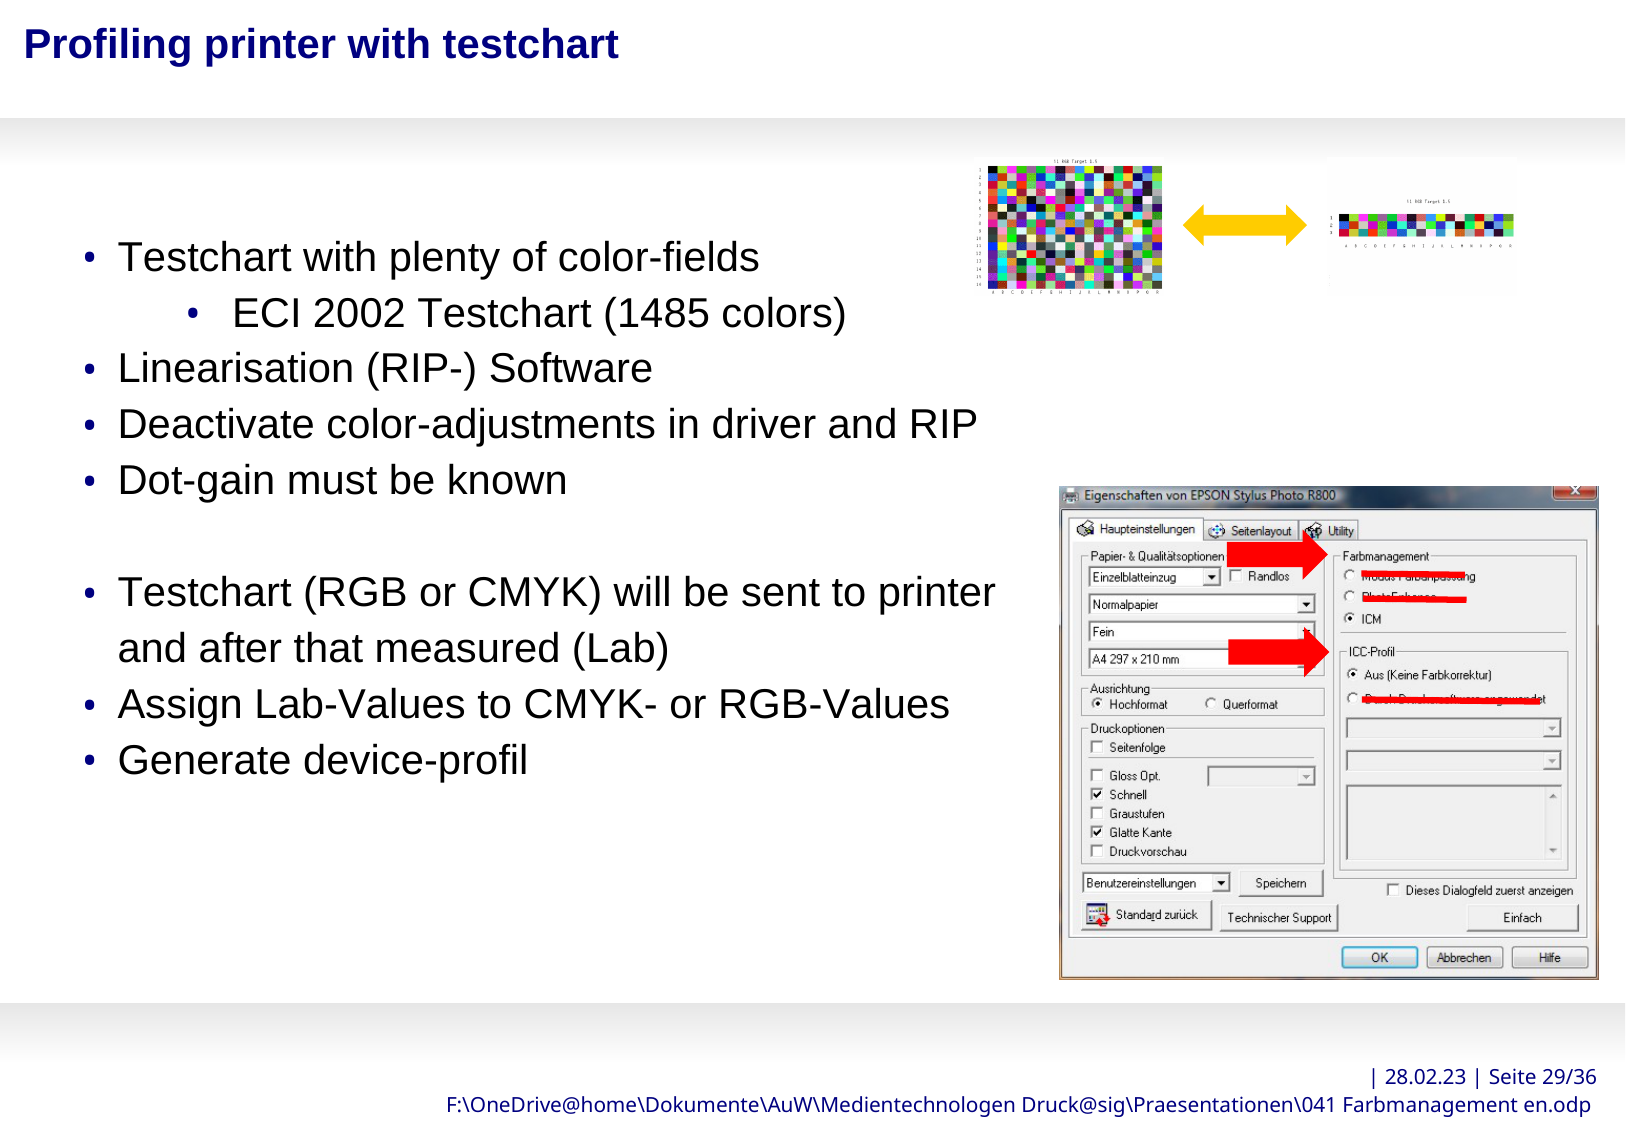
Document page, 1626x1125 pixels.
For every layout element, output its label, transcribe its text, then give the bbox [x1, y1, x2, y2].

text_box [1228, 626, 1330, 678]
picture [974, 157, 1164, 296]
picture [1327, 157, 1517, 296]
text_box [1182, 204, 1308, 247]
text_box [1226, 529, 1328, 580]
picture [1059, 486, 1599, 980]
list Testchart with plenty of color-fields ECI 2002 Testchart (1485 colors) Linearisation (RIP-) Software Deactivate color-adjustments in driver and RIP Dot-gain must be known Testchart (RGB or CMYK) will be sent to printer and after that measured (Lab) Assign Lab-Values to CMYK- or RGB-Values Generate device-profil [35, 224, 1075, 894]
title Profiling printer with testchart [23, 11, 1600, 130]
